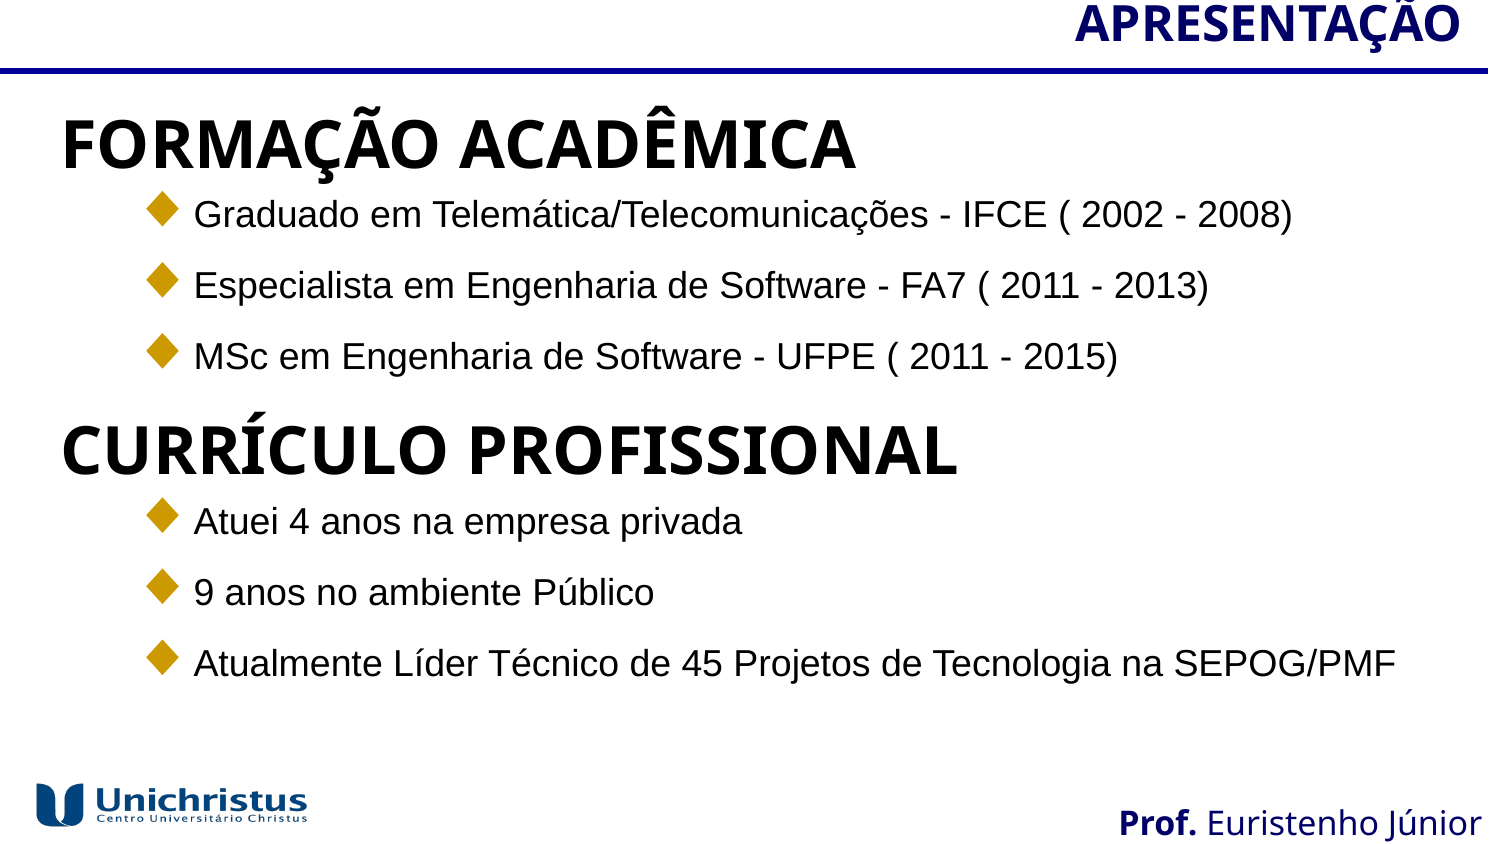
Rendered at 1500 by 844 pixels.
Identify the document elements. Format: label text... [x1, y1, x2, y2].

text_box Graduado em Telemática/Telecomunicações - IFCE ( 2002 - 2008) [178, 186, 1332, 244]
text_box [146, 262, 178, 298]
text_box 9 anos no ambiente Público [178, 564, 679, 621]
text_box CURRÍCULO PROFISSIONAL [45, 396, 1015, 525]
text_box FORMAÇÃO ACADÊMICA [45, 89, 925, 219]
text_box MSc em Engenharia de Software - UFPE ( 2011 - 2015) [178, 328, 1152, 386]
text_box Atuei 4 anos na empresa privada [178, 492, 768, 550]
text_box Atualmente Líder Técnico de 45 Projetos de Tecnologia na SEPOG/PMF [178, 635, 1436, 692]
text_box [155, 219, 170, 227]
text_box [146, 497, 178, 533]
text_box Prof. Euristenho Júnior [1103, 791, 1500, 844]
picture [32, 781, 311, 828]
text_box Especialista em Engenharia de Software - FA7 ( 2011 - 2013) [178, 257, 1247, 315]
text_box APRESENTAÇÃO [1060, 0, 1500, 81]
text_box [146, 333, 178, 369]
text_box [146, 639, 178, 676]
text_box [146, 568, 178, 605]
